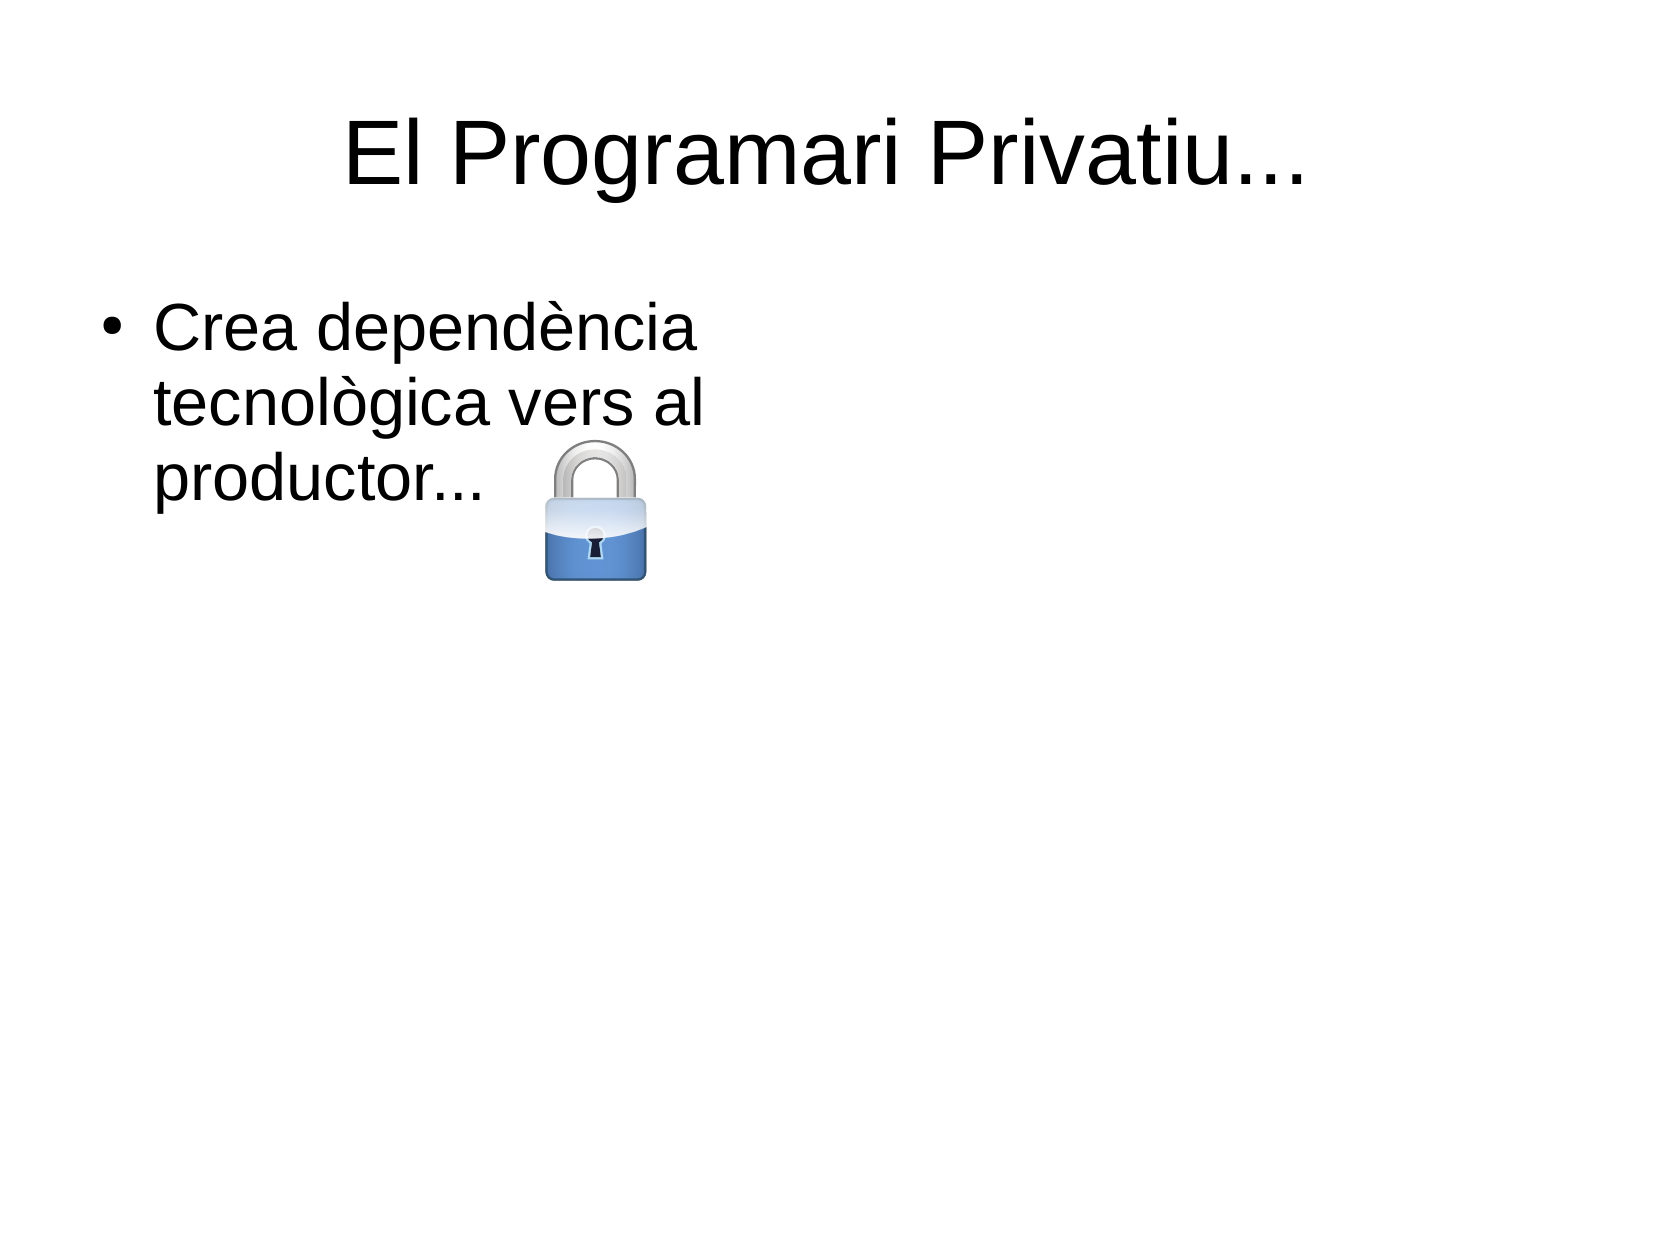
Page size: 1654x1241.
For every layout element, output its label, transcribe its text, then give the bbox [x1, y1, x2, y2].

picture [518, 425, 674, 596]
list Crea dependència tecnològica vers al productor... [82, 290, 809, 1182]
title El Programari Privatiu... [82, 49, 1571, 257]
